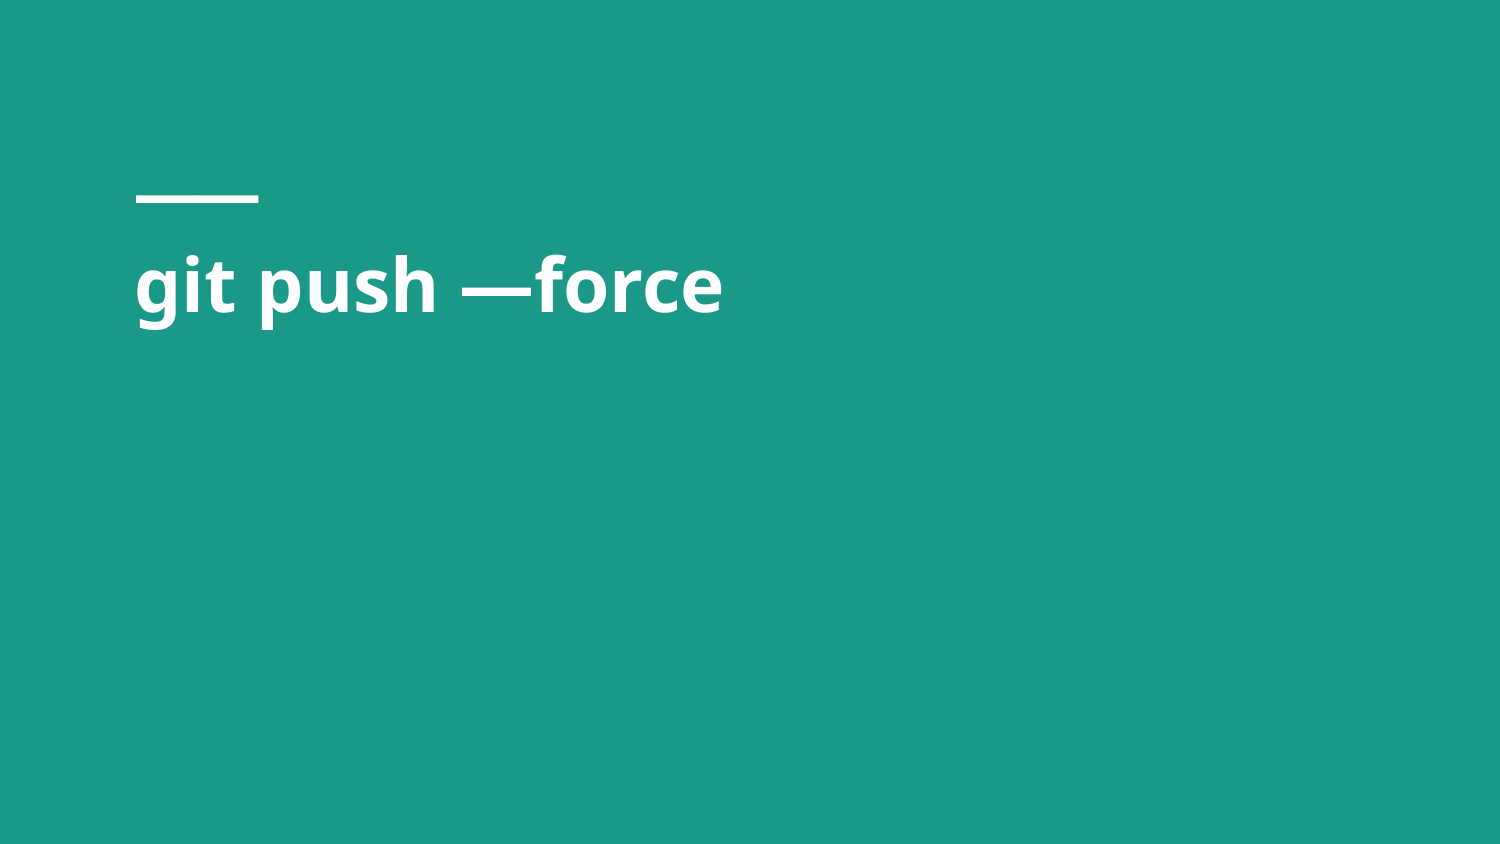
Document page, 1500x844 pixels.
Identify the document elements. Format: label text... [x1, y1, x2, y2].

title git push —force [119, 216, 1381, 466]
